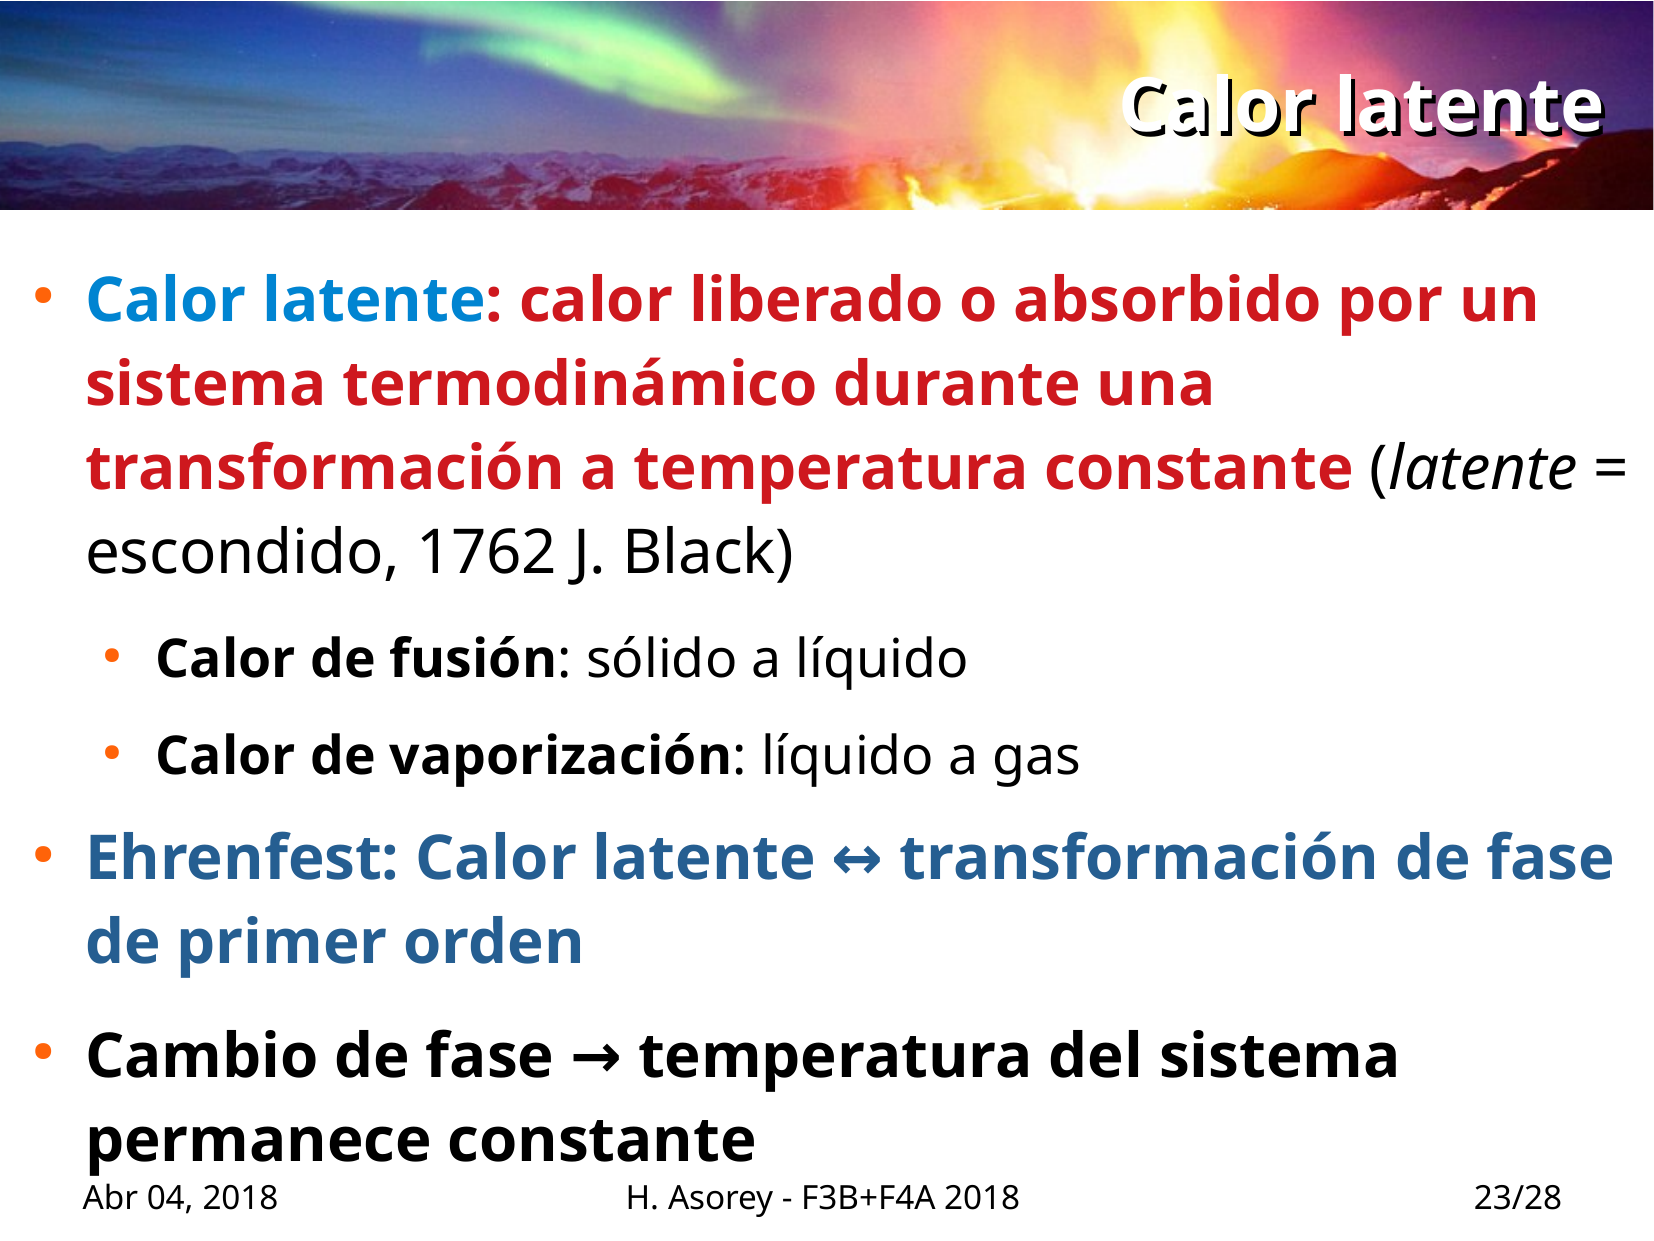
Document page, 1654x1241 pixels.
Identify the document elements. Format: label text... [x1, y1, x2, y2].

title Calor latente [45, 15, 1606, 191]
list Calor latente: calor liberado o absorbido por un sistema termodinámico durante una transformación a temperatura constante (latente = escondido, 1762 J. Black) Calor de fusión: sólido a líquido Calor de vaporización: líquido a gas Ehrenfest: Calor latente ↔ transformación de fase de primer orden Cambio de fase → temperatura del sistema permanece constante [15, 255, 1636, 1186]
picture [0, 1, 1654, 210]
